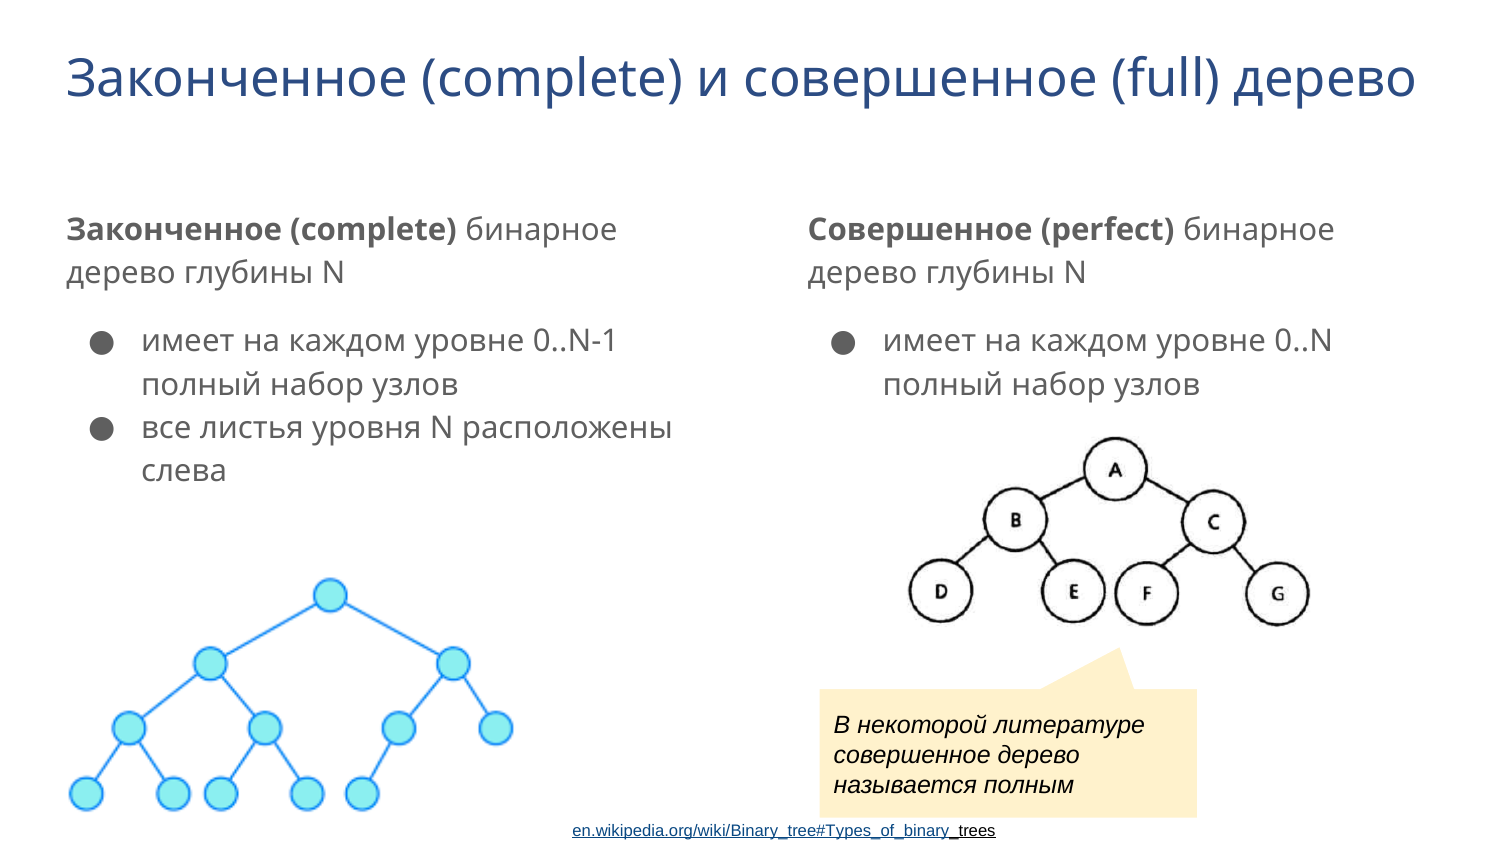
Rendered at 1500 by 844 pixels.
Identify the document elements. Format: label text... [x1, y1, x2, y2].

text_box en.wikipedia.org/wiki/Binary_tree#Types_of_binary_trees [557, 804, 1013, 844]
picture [17, 542, 558, 836]
list Совершенное (perfect) бинарное дерево глубины N имеет на каждом уровне 0..N полный набор узлов [792, 189, 1449, 750]
text_box В некоторой литературе совершенное дерево называется полным [818, 750, 1198, 819]
title Законченное (complete) и совершенное (full) дерево [51, 28, 1449, 123]
list Законченное (complete) бинарное дерево глубины N имеет на каждом уровне 0..N-1 полный набор узлов все листья уровня N расположены слева [51, 189, 708, 520]
